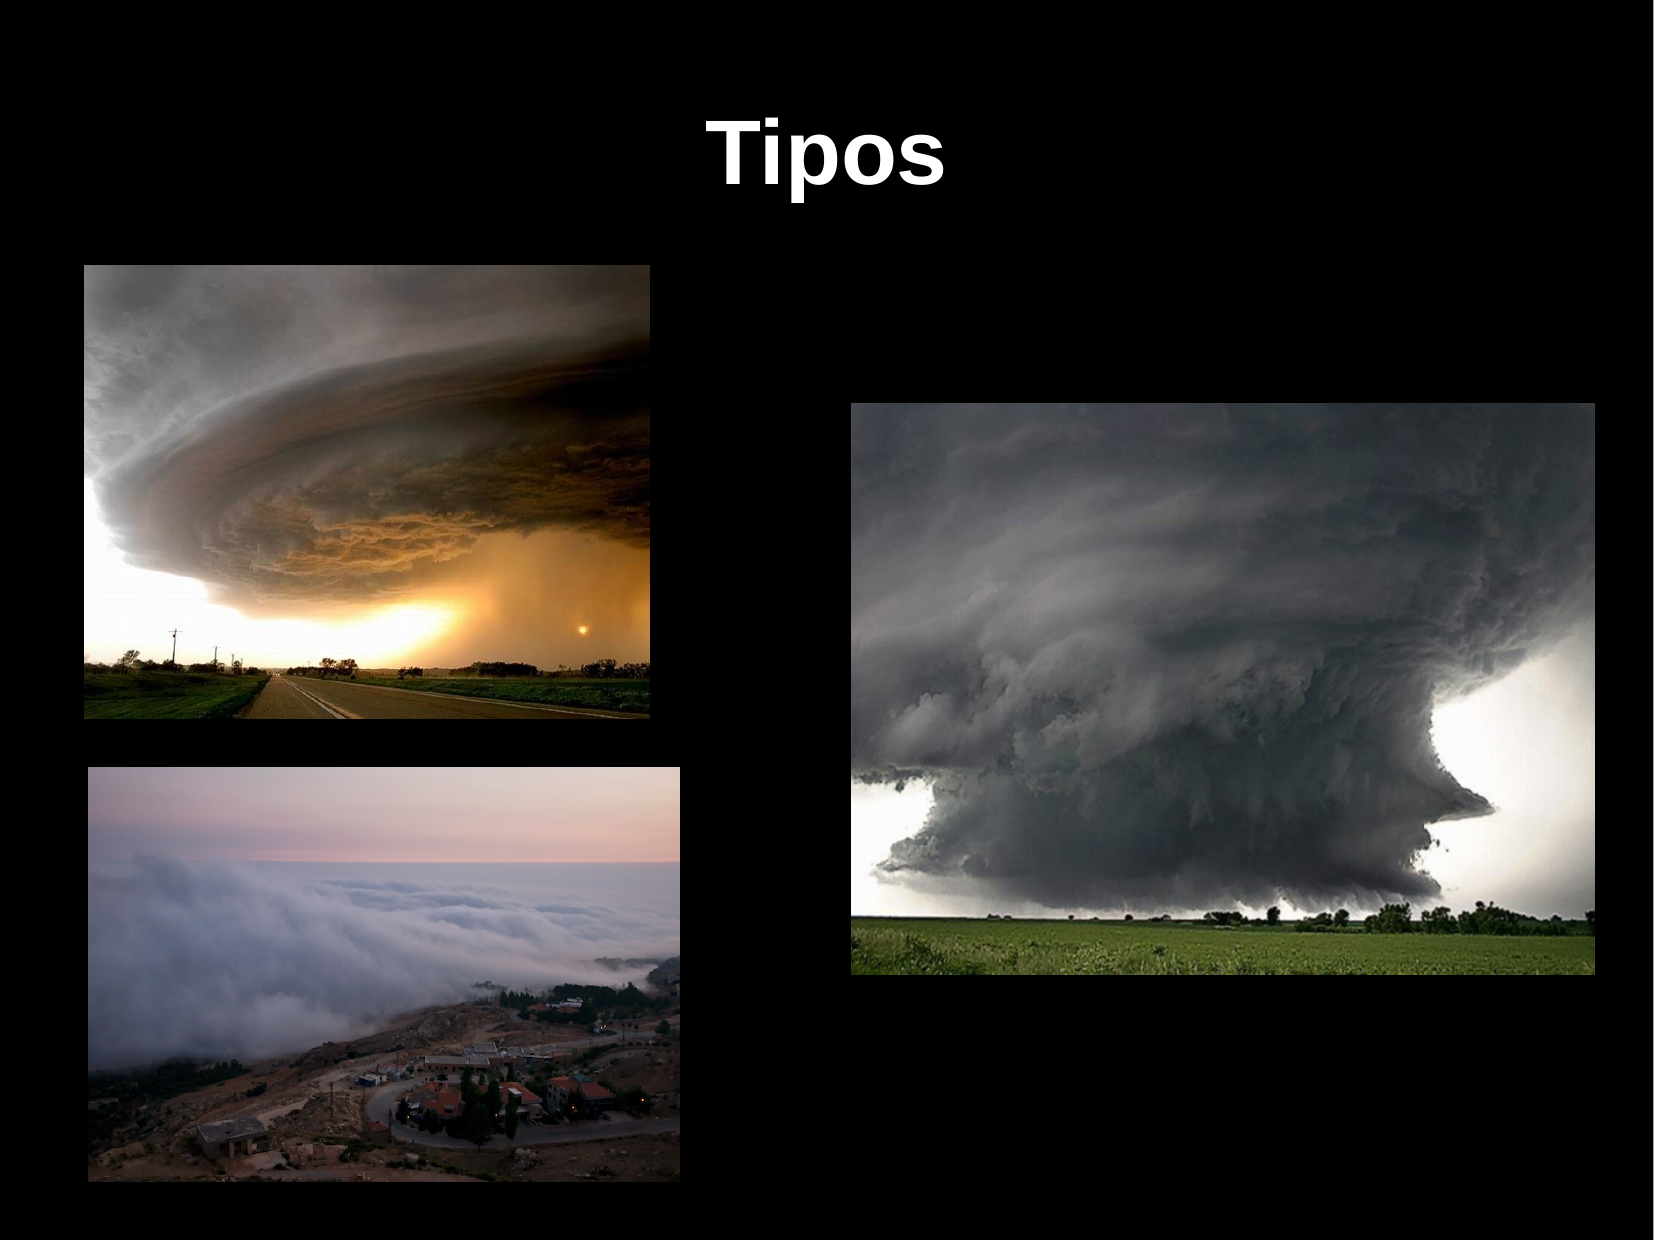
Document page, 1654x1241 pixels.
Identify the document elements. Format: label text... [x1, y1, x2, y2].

title Tipos [82, 49, 1571, 257]
picture [84, 265, 650, 719]
picture [88, 767, 680, 1182]
picture [851, 403, 1595, 975]
